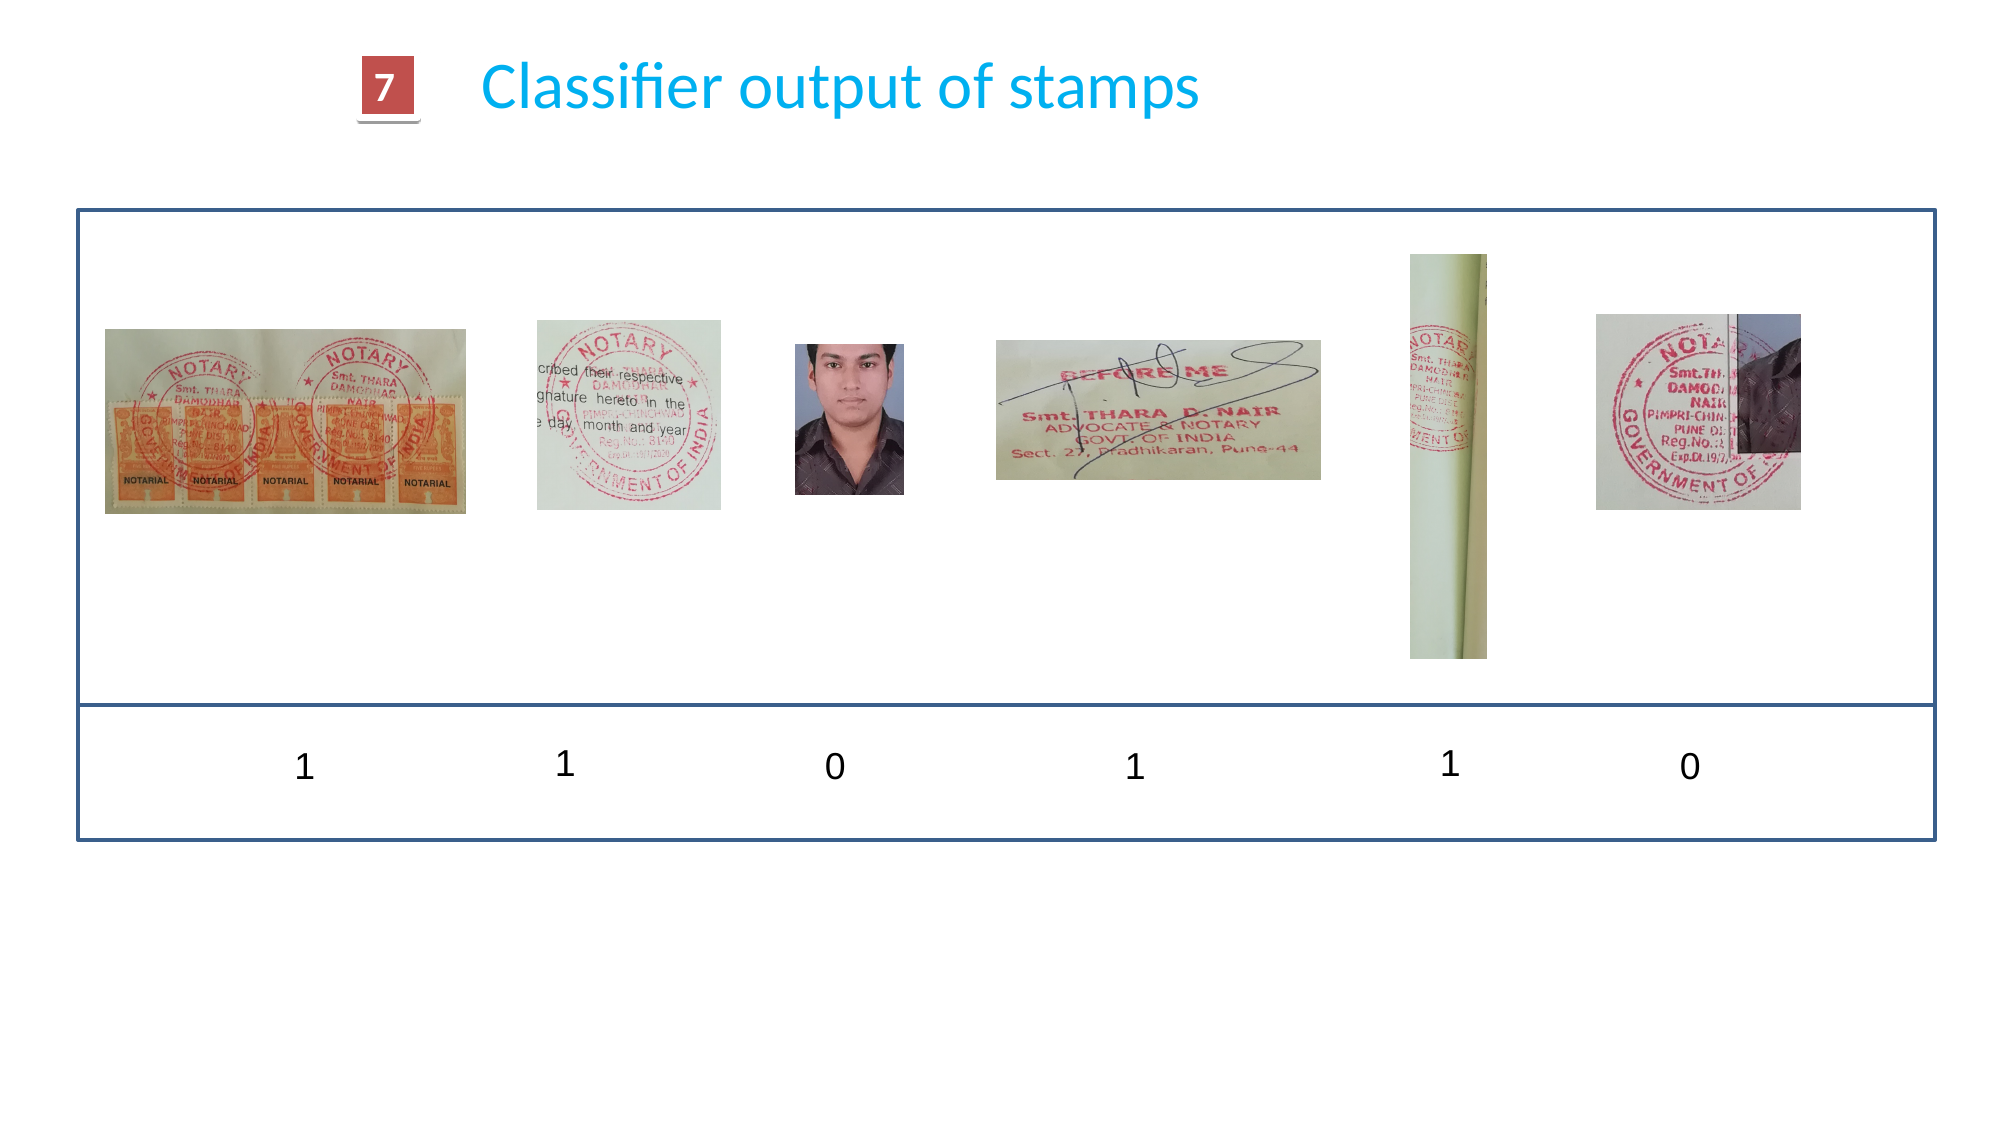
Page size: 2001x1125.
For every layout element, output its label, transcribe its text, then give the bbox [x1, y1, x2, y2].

text_box Classifier output of stamps [331, 34, 1371, 130]
picture [537, 320, 721, 511]
text_box 1 [1110, 738, 1161, 796]
picture [105, 329, 466, 514]
text_box 0 [1665, 738, 1741, 796]
picture [1410, 254, 1487, 659]
text_box 1 [1425, 735, 1476, 792]
text_box 1 [540, 735, 616, 792]
text_box 1 [279, 738, 331, 796]
picture [1596, 314, 1801, 511]
text_box 0 [810, 738, 886, 796]
picture [996, 340, 1321, 480]
picture [795, 344, 904, 495]
text_box 7 [359, 52, 418, 118]
